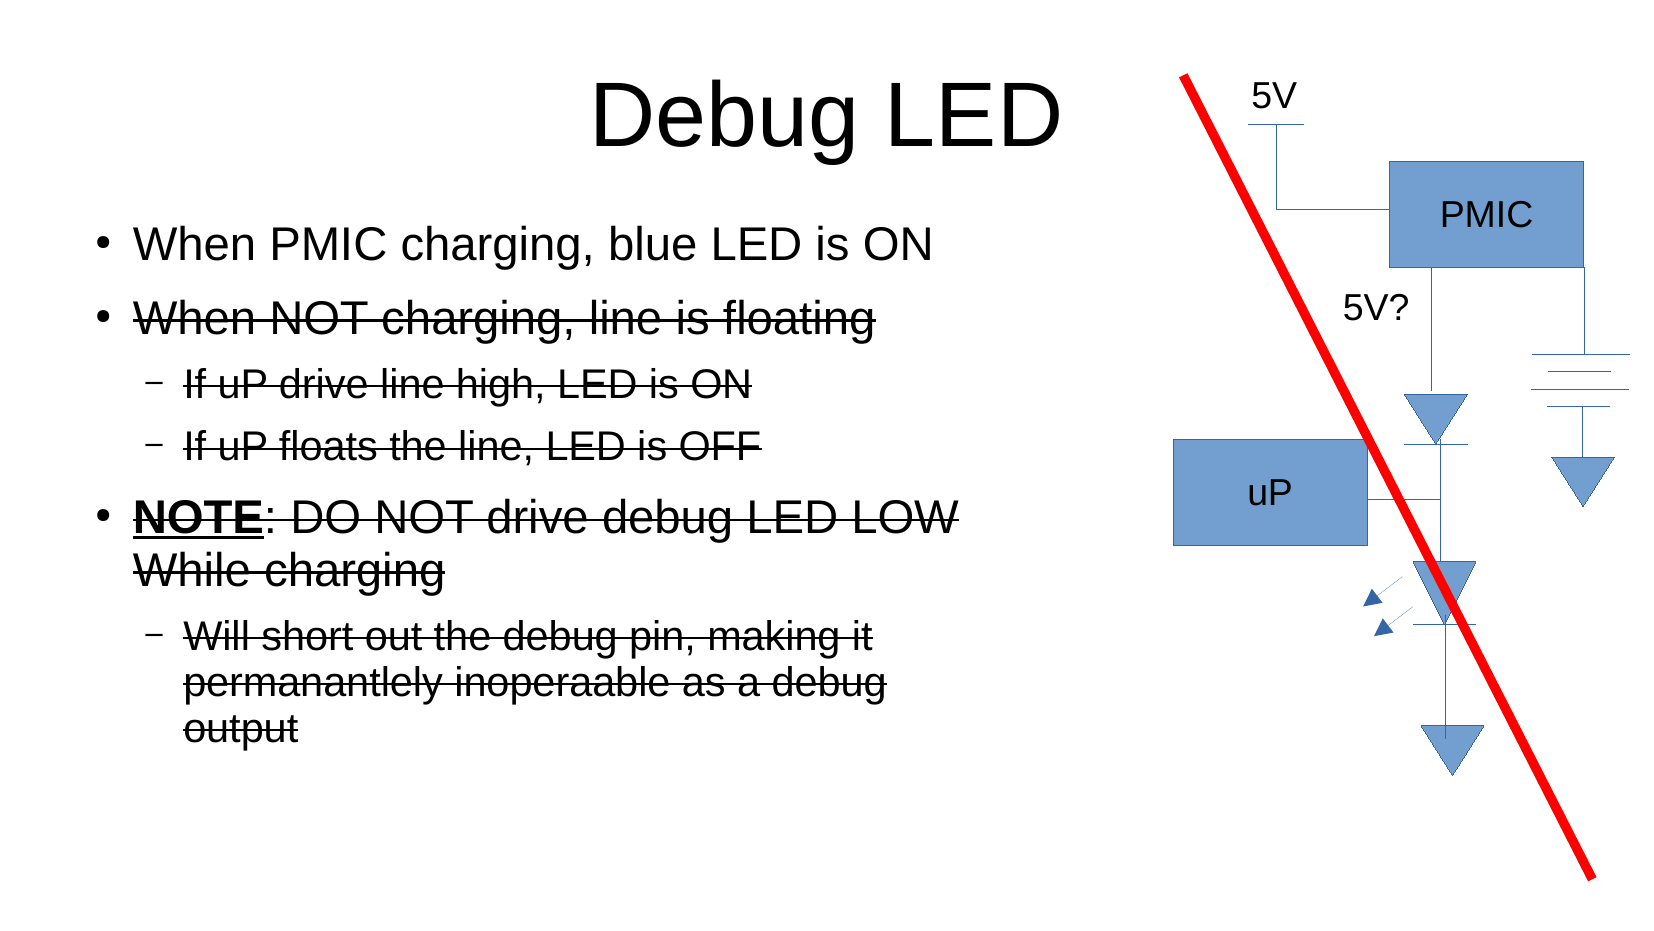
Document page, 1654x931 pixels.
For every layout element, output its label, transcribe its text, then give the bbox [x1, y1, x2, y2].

text_box PMIC [1389, 161, 1584, 268]
text_box uP [1173, 439, 1368, 546]
text_box [1437, 561, 1476, 600]
text_box 5V [1236, 66, 1313, 124]
text_box [1421, 725, 1484, 776]
text_box [1404, 394, 1468, 444]
text_box [1413, 561, 1451, 624]
list When PMIC charging, blue LED is ON When NOT charging, line is floating If uP drive line high, LED is ON If uP floats the line, LED is OFF NOTE: DO NOT drive debug LED LOW While charging Will short out the debug pin, making it permanantlely inoperaable as a debug output [82, 217, 982, 758]
text_box [1551, 457, 1615, 507]
text_box 5V? [1328, 279, 1432, 336]
title Debug LED [82, 37, 1571, 193]
